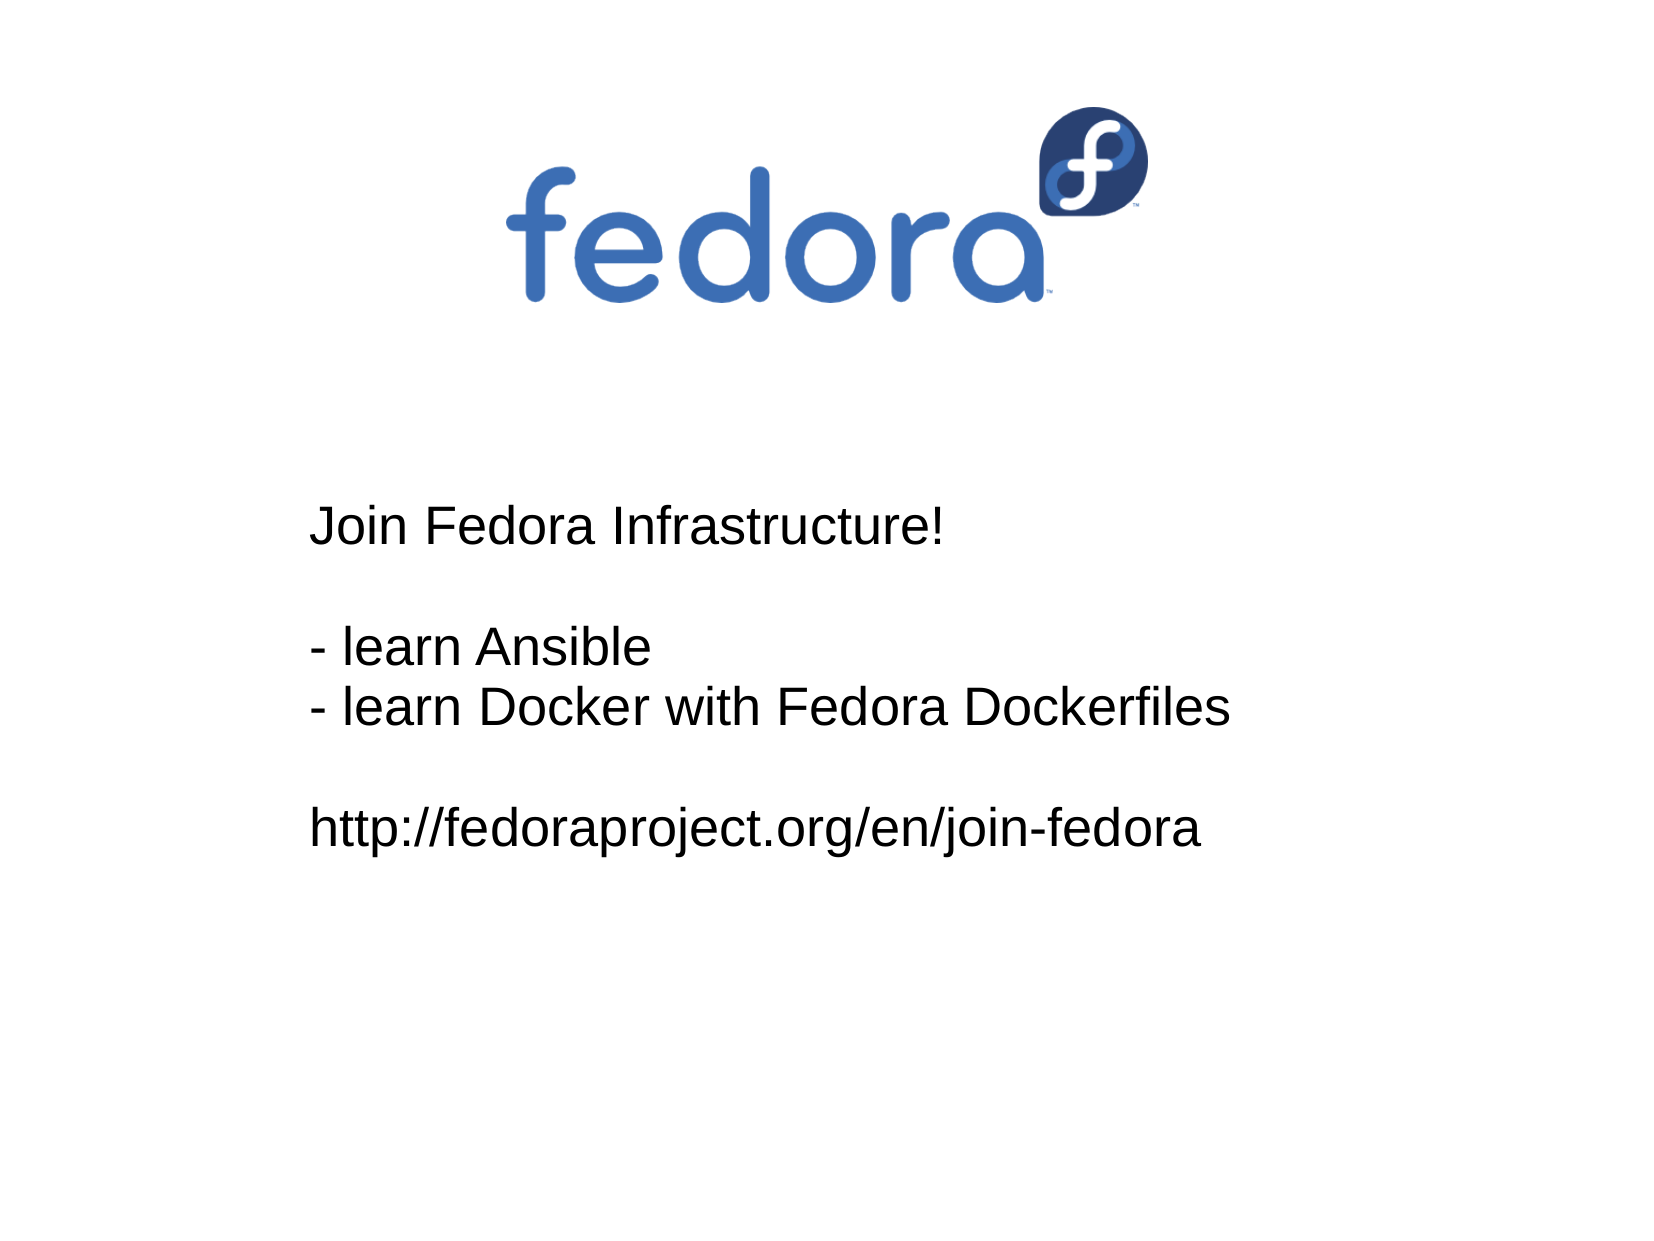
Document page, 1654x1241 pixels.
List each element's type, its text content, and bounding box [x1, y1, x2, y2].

picture [506, 107, 1148, 303]
text_box Join Fedora Infrastructure! - learn Ansible - learn Docker with Fedora Dockerfiles http://fedoraproject.org/en/join-fedora [294, 487, 1359, 944]
